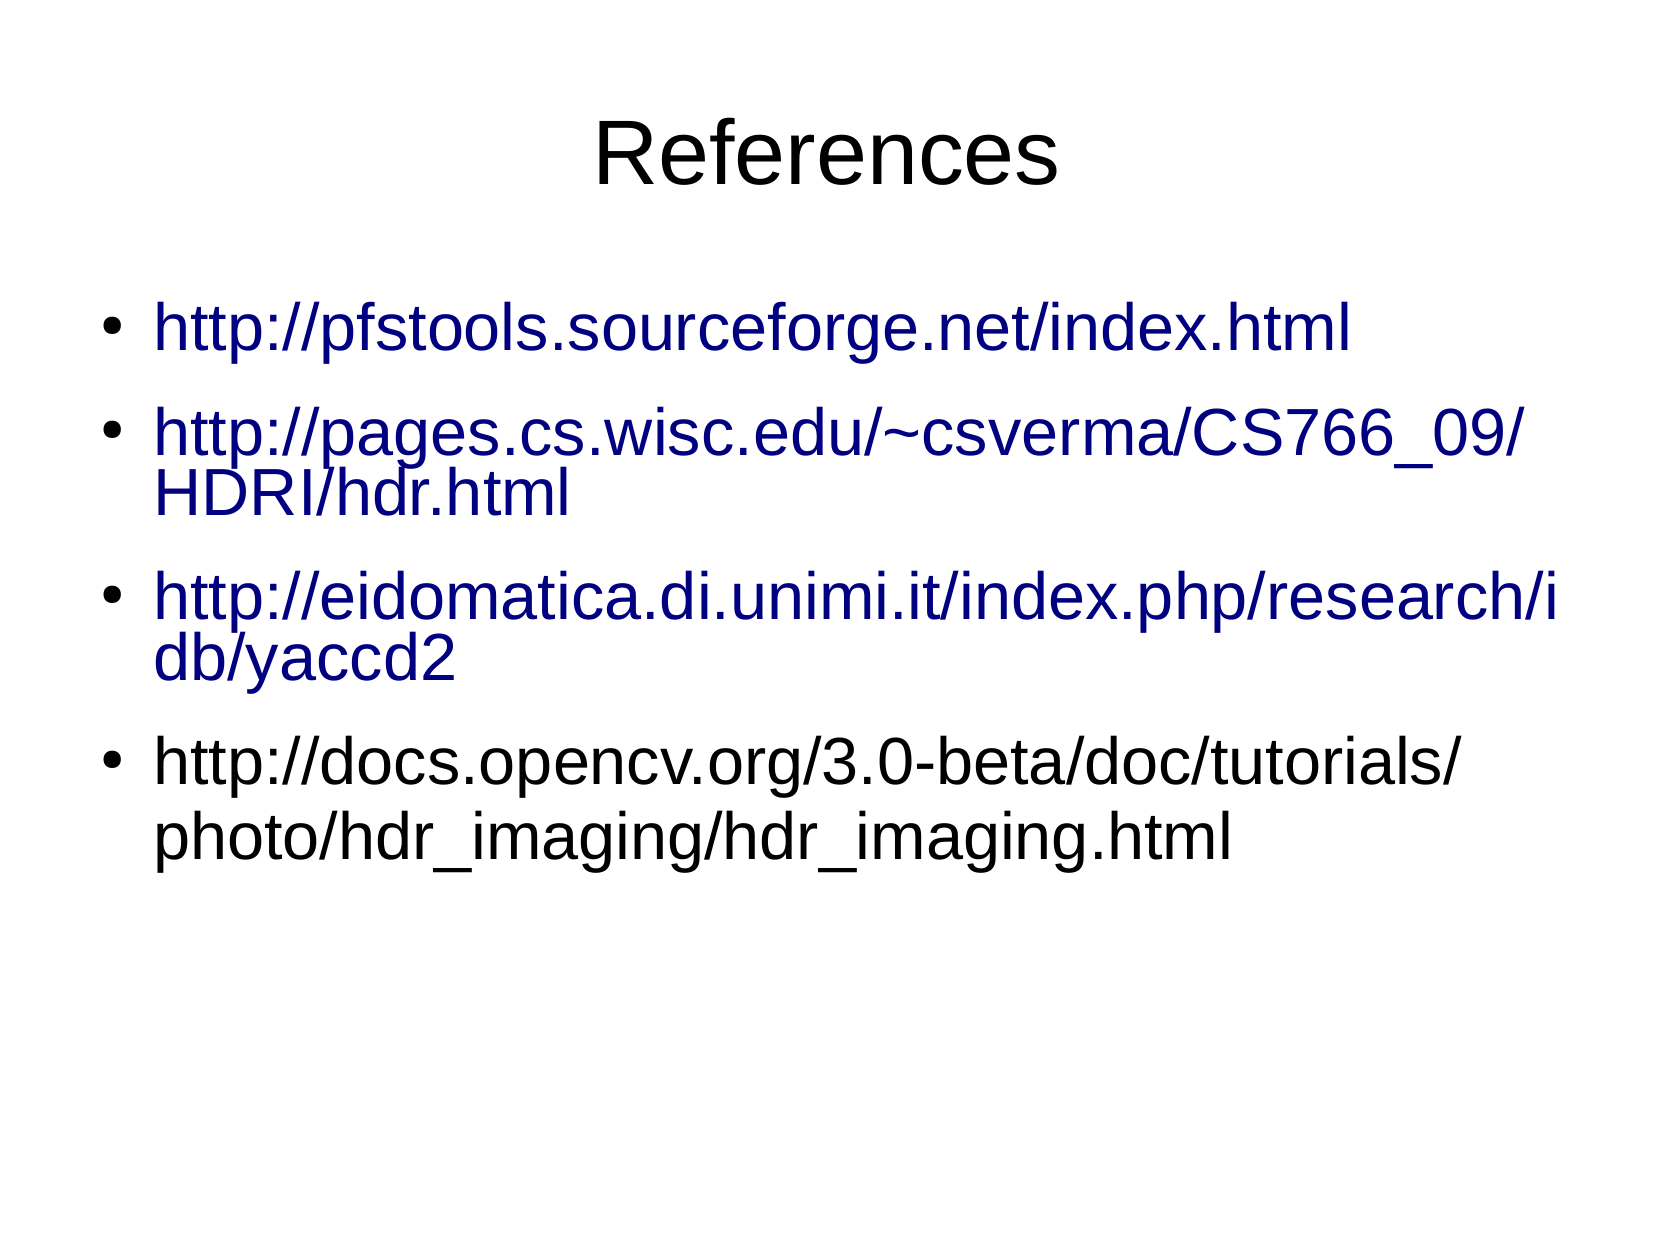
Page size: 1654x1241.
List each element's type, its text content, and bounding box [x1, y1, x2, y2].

title References [82, 49, 1571, 257]
list http://pfstools.sourceforge.net/index.html http://pages.cs.wisc.edu/~csverma/CS766_09/HDRI/hdr.html http://eidomatica.di.unimi.it/index.php/research/idb/yaccd2 http://docs.opencv.org/3.0-beta/doc/tutorials/photo/hdr_imaging/hdr_imaging.html [82, 290, 1571, 1010]
